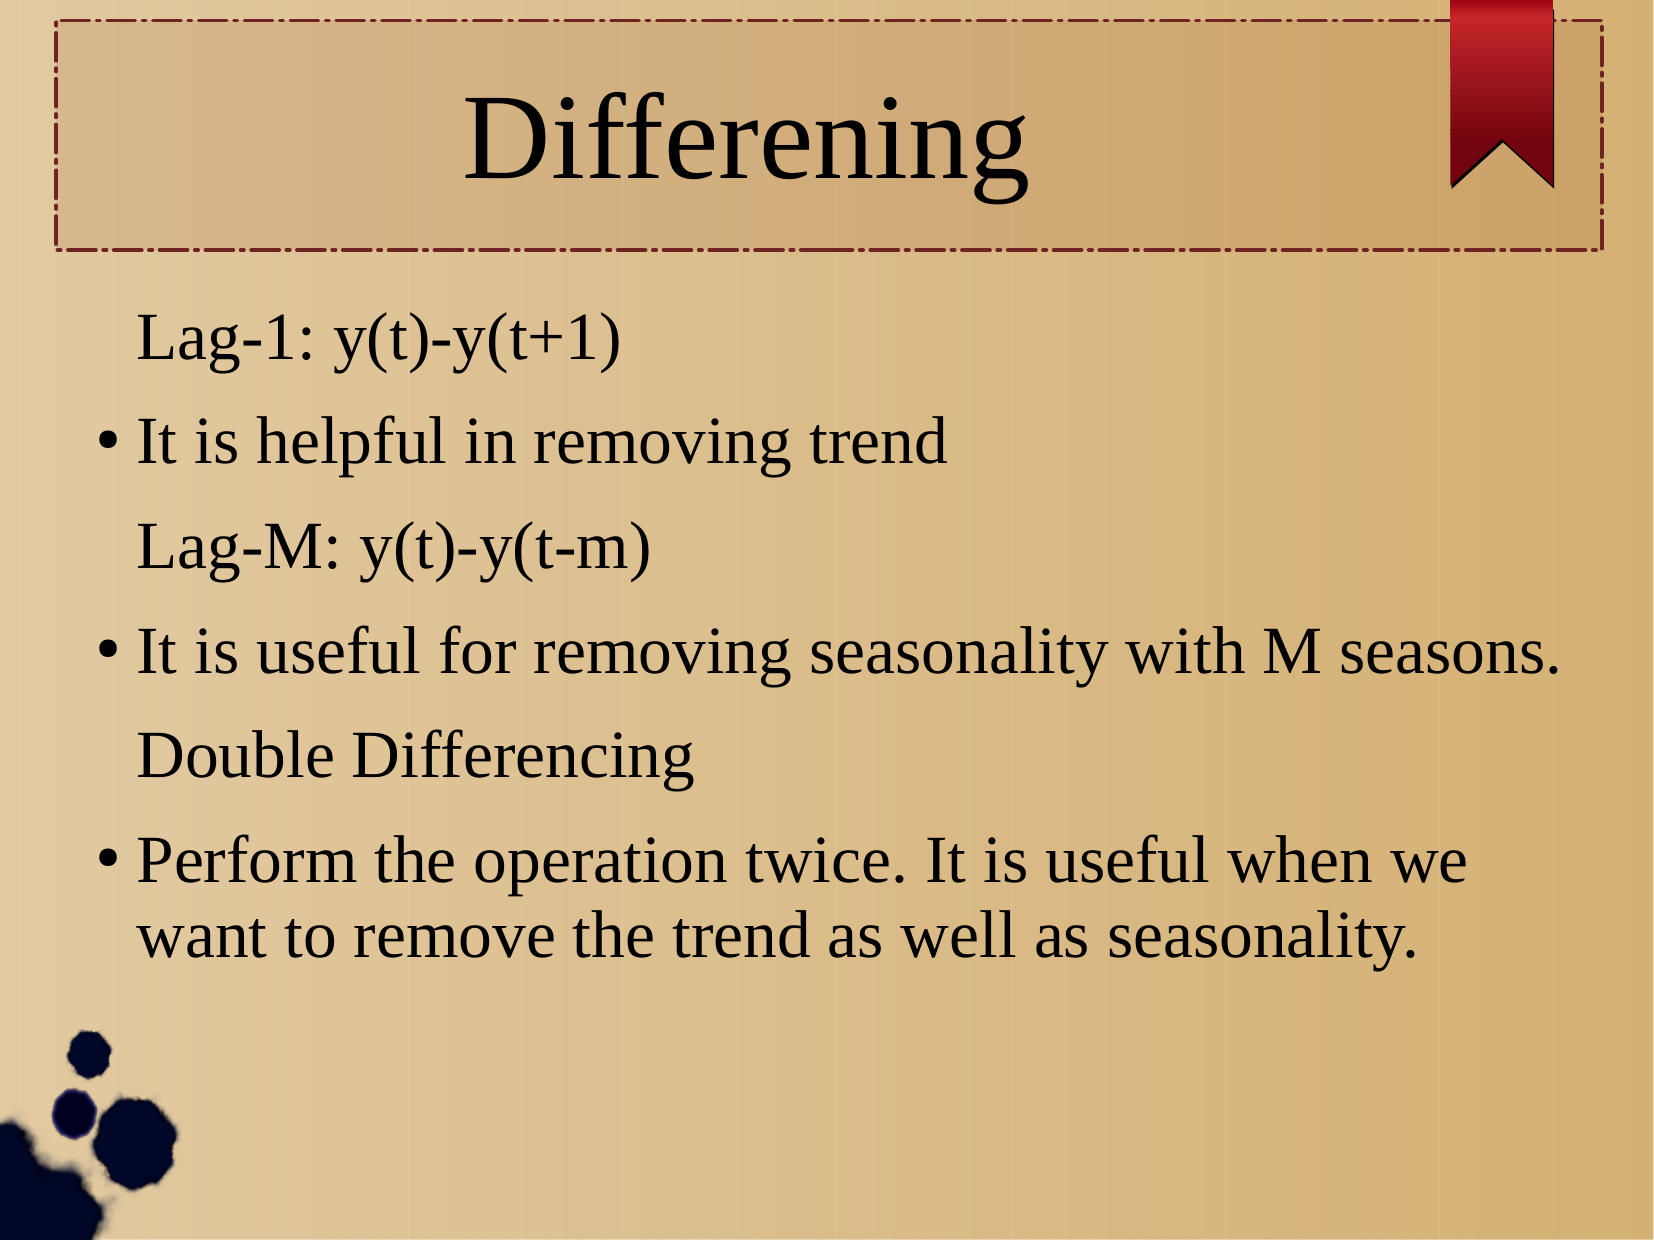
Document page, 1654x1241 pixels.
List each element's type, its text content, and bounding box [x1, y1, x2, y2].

title Differening [82, 47, 1412, 229]
list Lag-1: y(t)-y(t+1) It is helpful in removing trend Lag-M: y(t)-y(t-m) It is useful for removing seasonality with M seasons. Double Differencing Perform the operation twice. It is useful when we want to remove the trend as well as seasonality. [82, 299, 1571, 1019]
